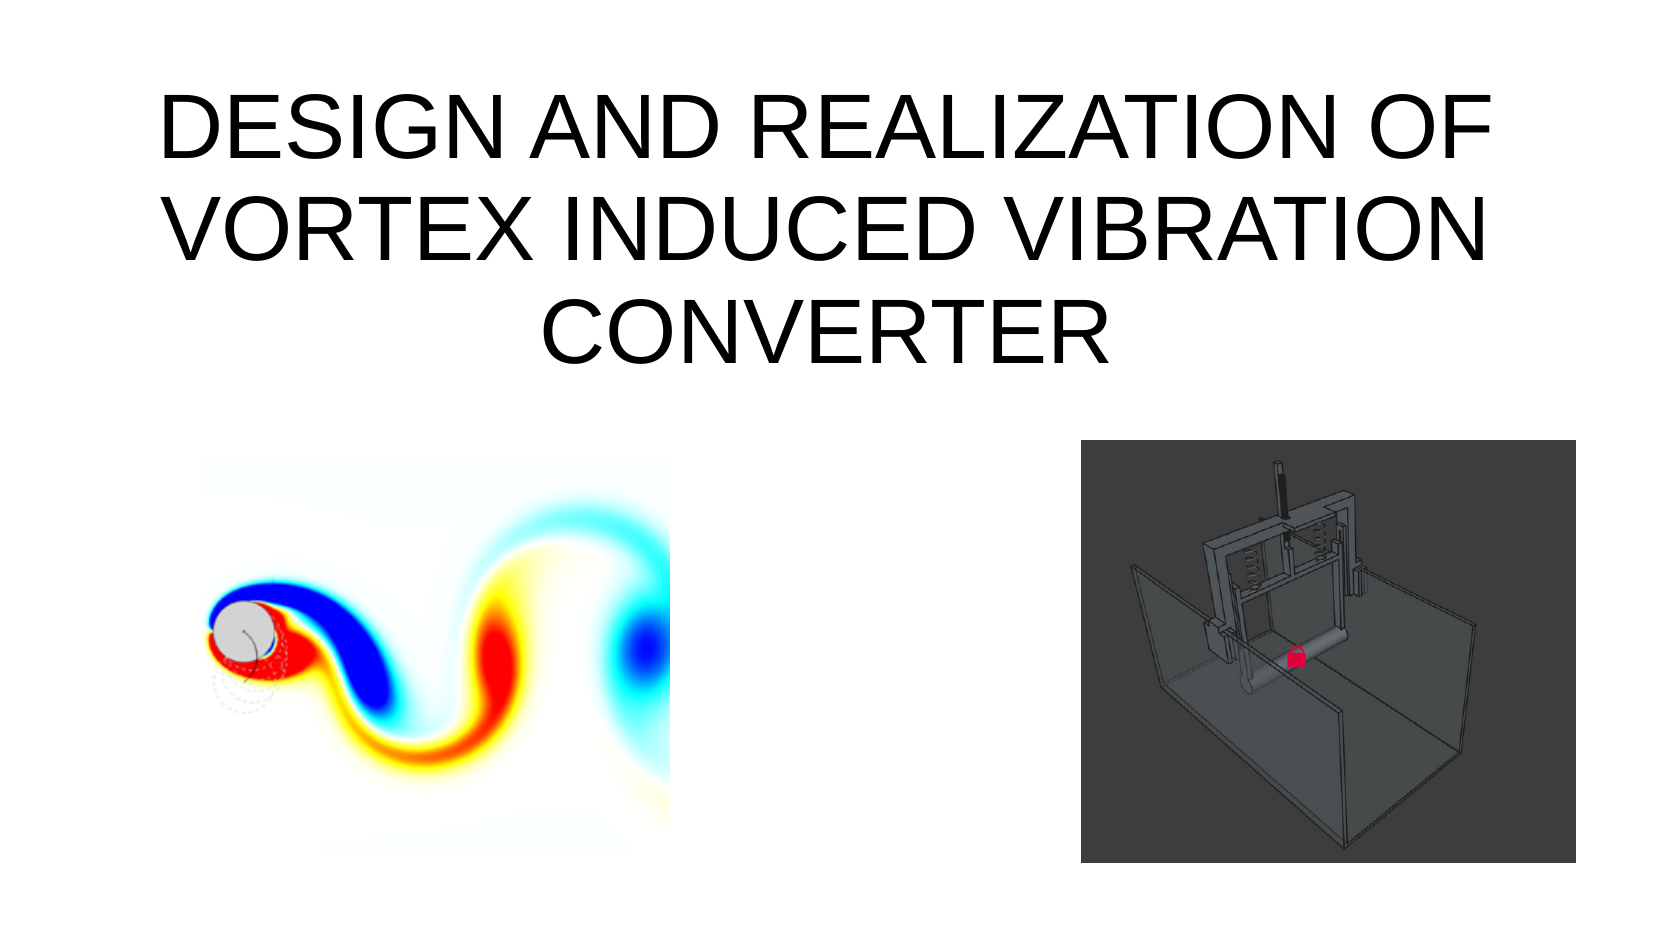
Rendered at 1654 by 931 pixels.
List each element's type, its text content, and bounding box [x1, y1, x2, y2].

picture [1081, 440, 1576, 863]
picture [200, 458, 670, 850]
title DESIGN AND REALIZATION OF VORTEX INDUCED VIBRATION CONVERTER [82, 75, 1571, 383]
picture [624, 616, 670, 681]
